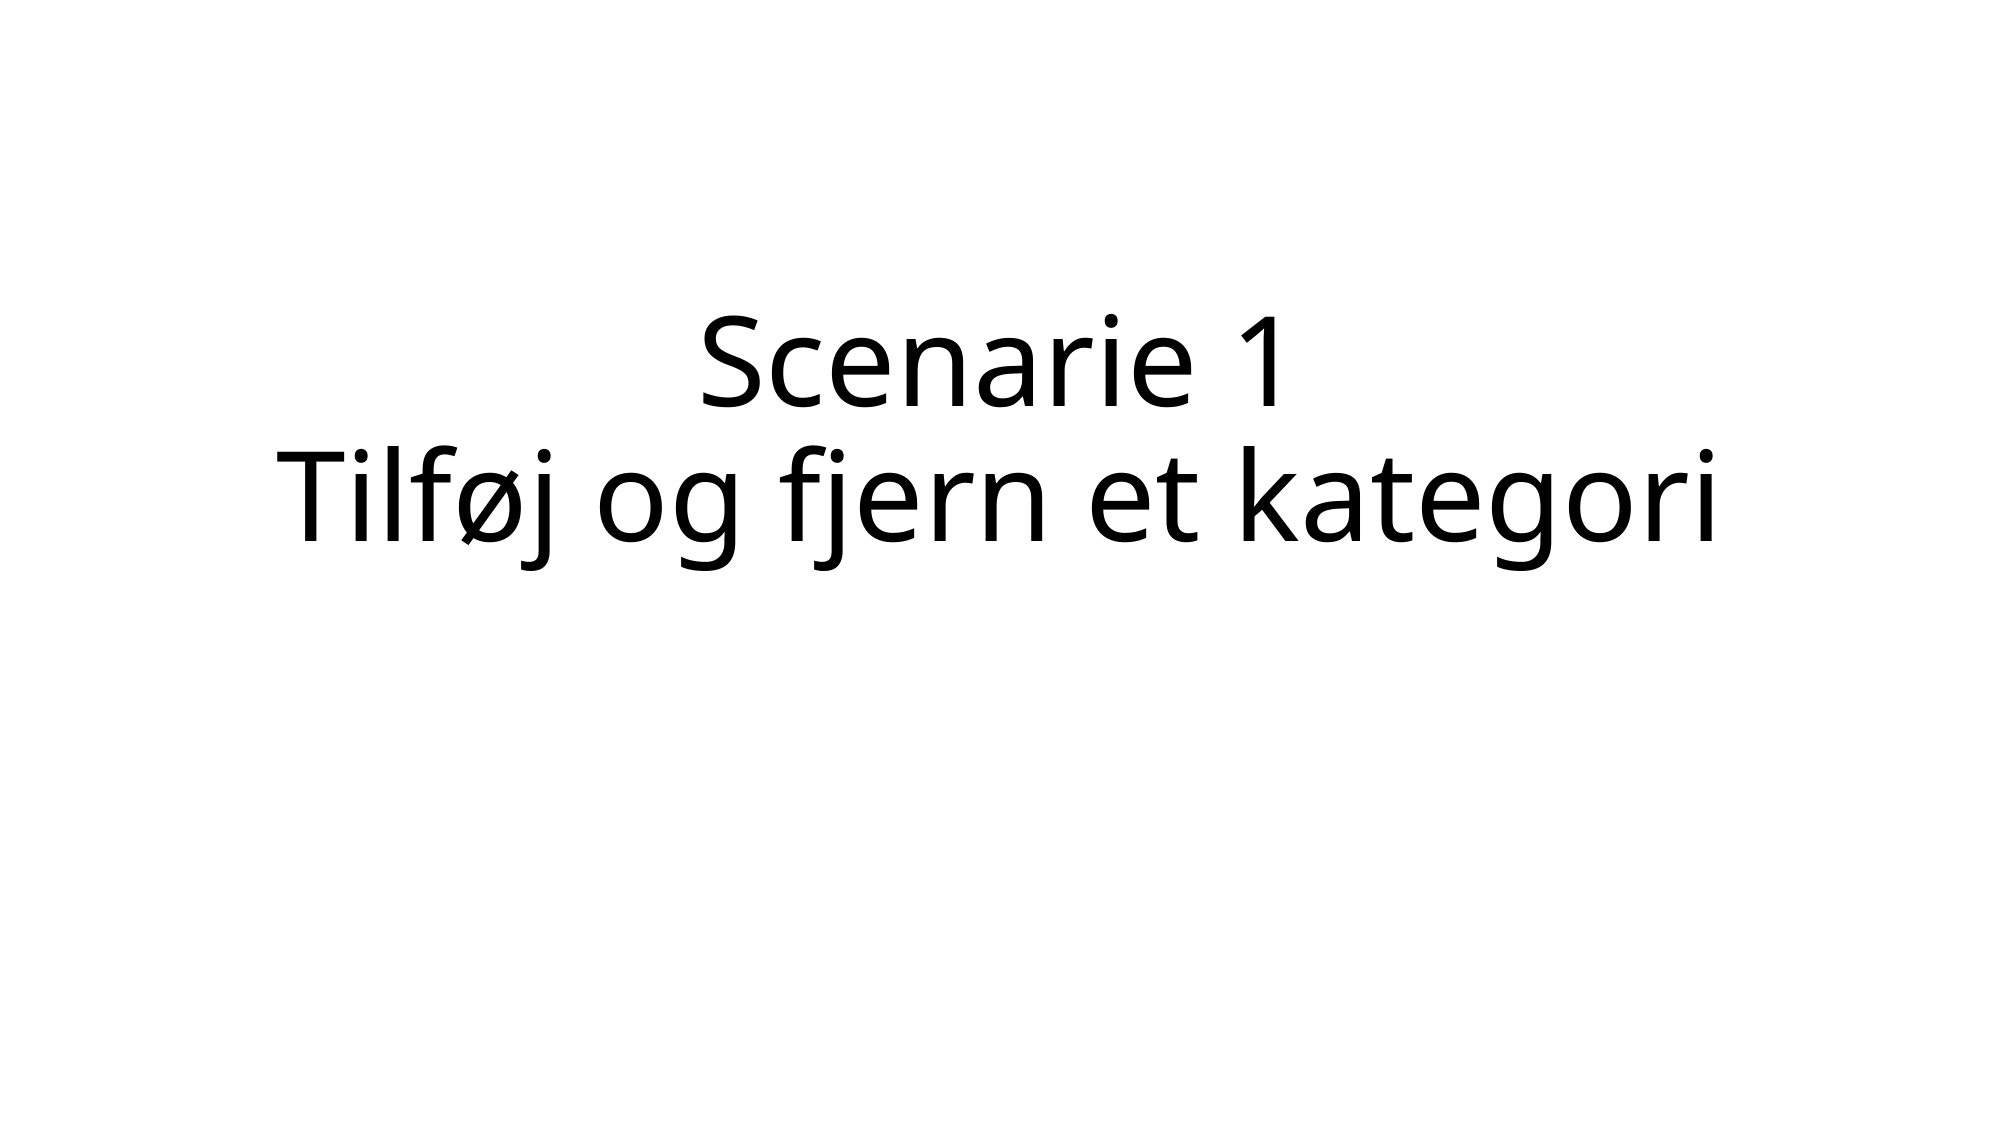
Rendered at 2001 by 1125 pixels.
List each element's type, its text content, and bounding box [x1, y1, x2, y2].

title Scenarie 1 Tilføj og fjern et kategori [249, 184, 1750, 576]
